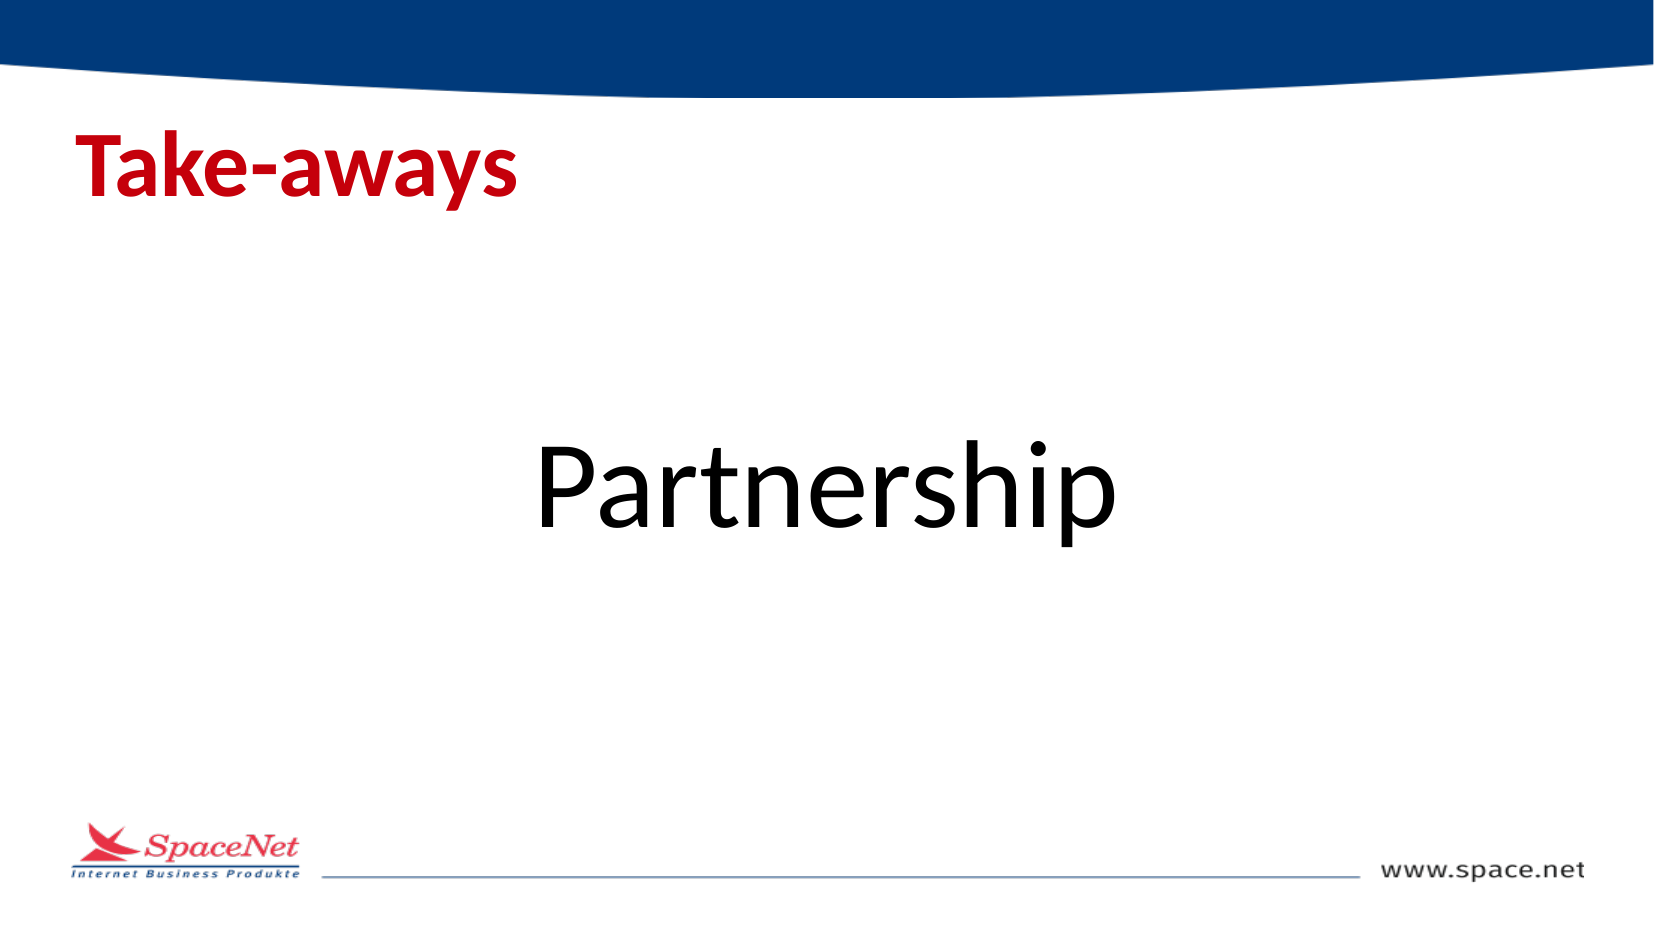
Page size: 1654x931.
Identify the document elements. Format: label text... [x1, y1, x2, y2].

text_box Take-aways [60, 95, 1576, 223]
text_box Partnership [78, 394, 1576, 560]
